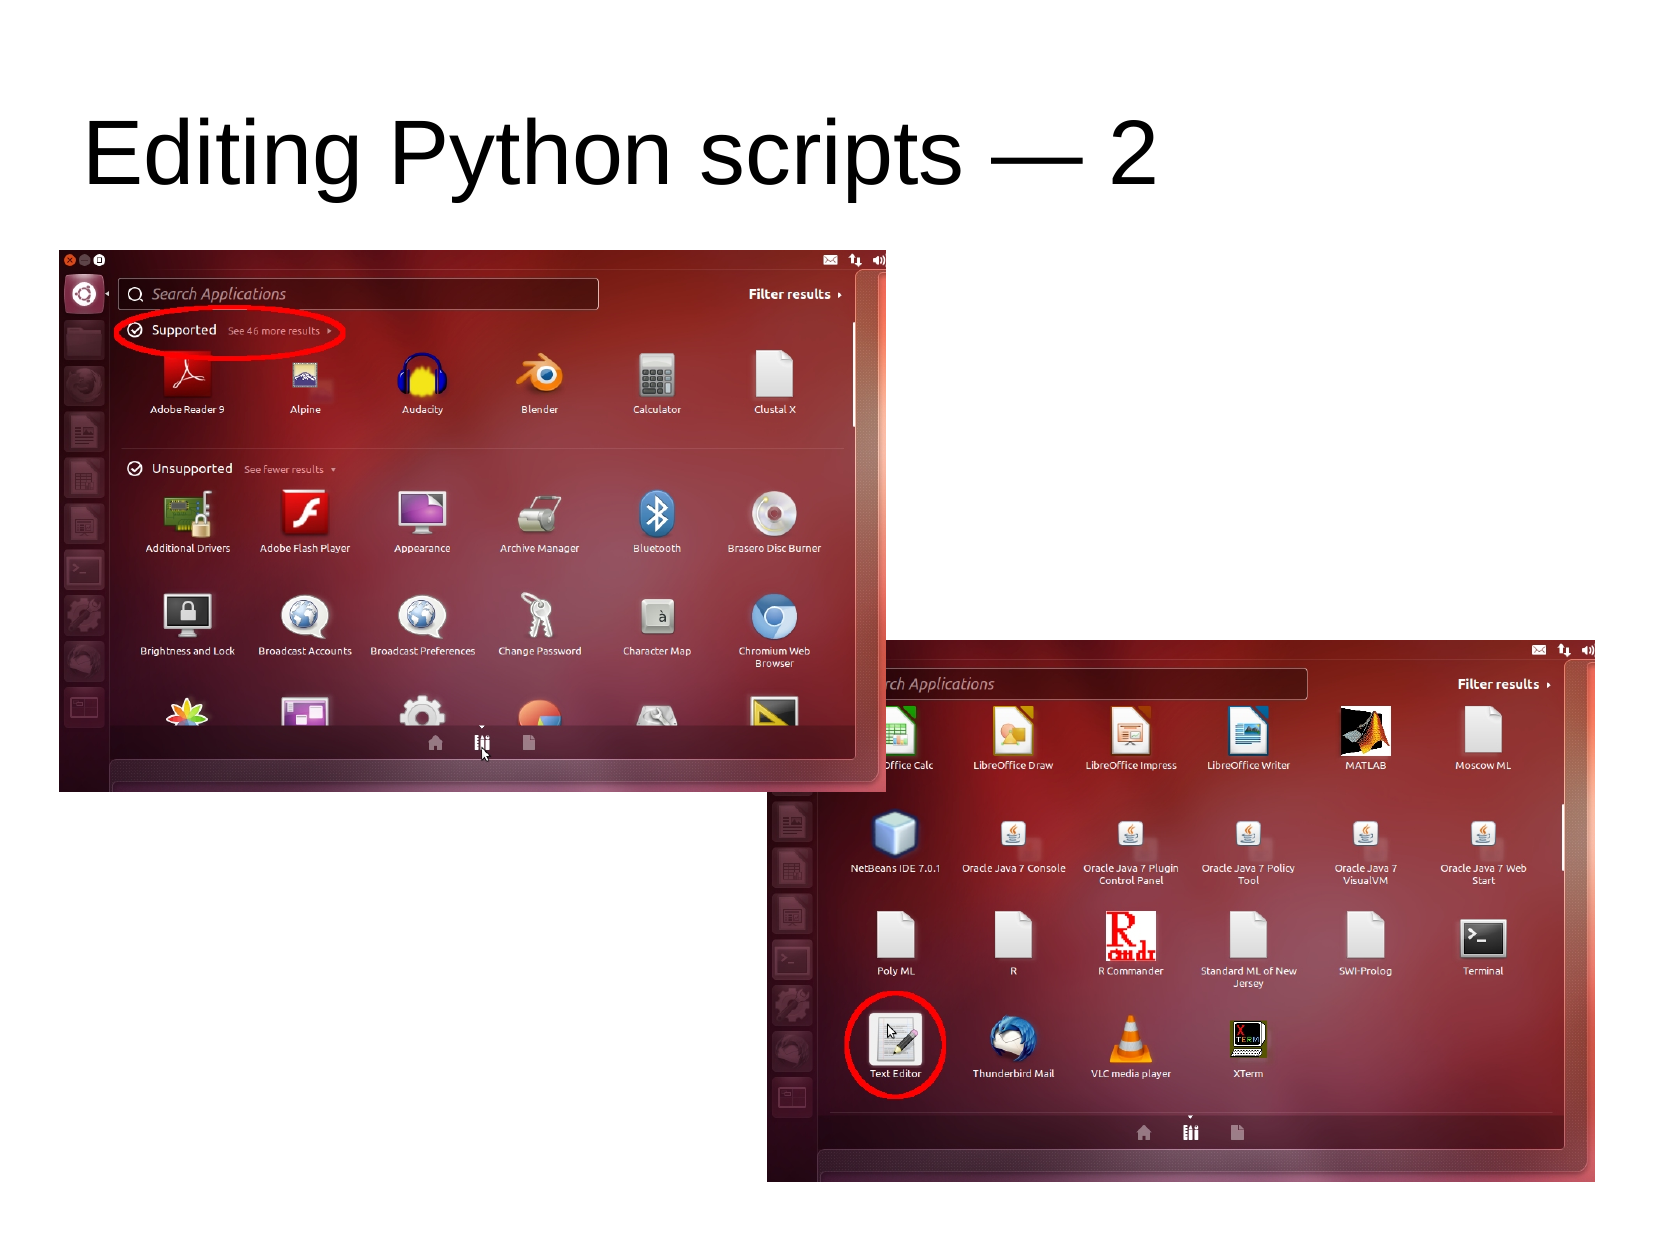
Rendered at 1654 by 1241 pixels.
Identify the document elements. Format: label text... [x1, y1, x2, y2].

picture [59, 250, 1595, 1182]
title Editing Python scripts ― 2 [82, 49, 1571, 257]
